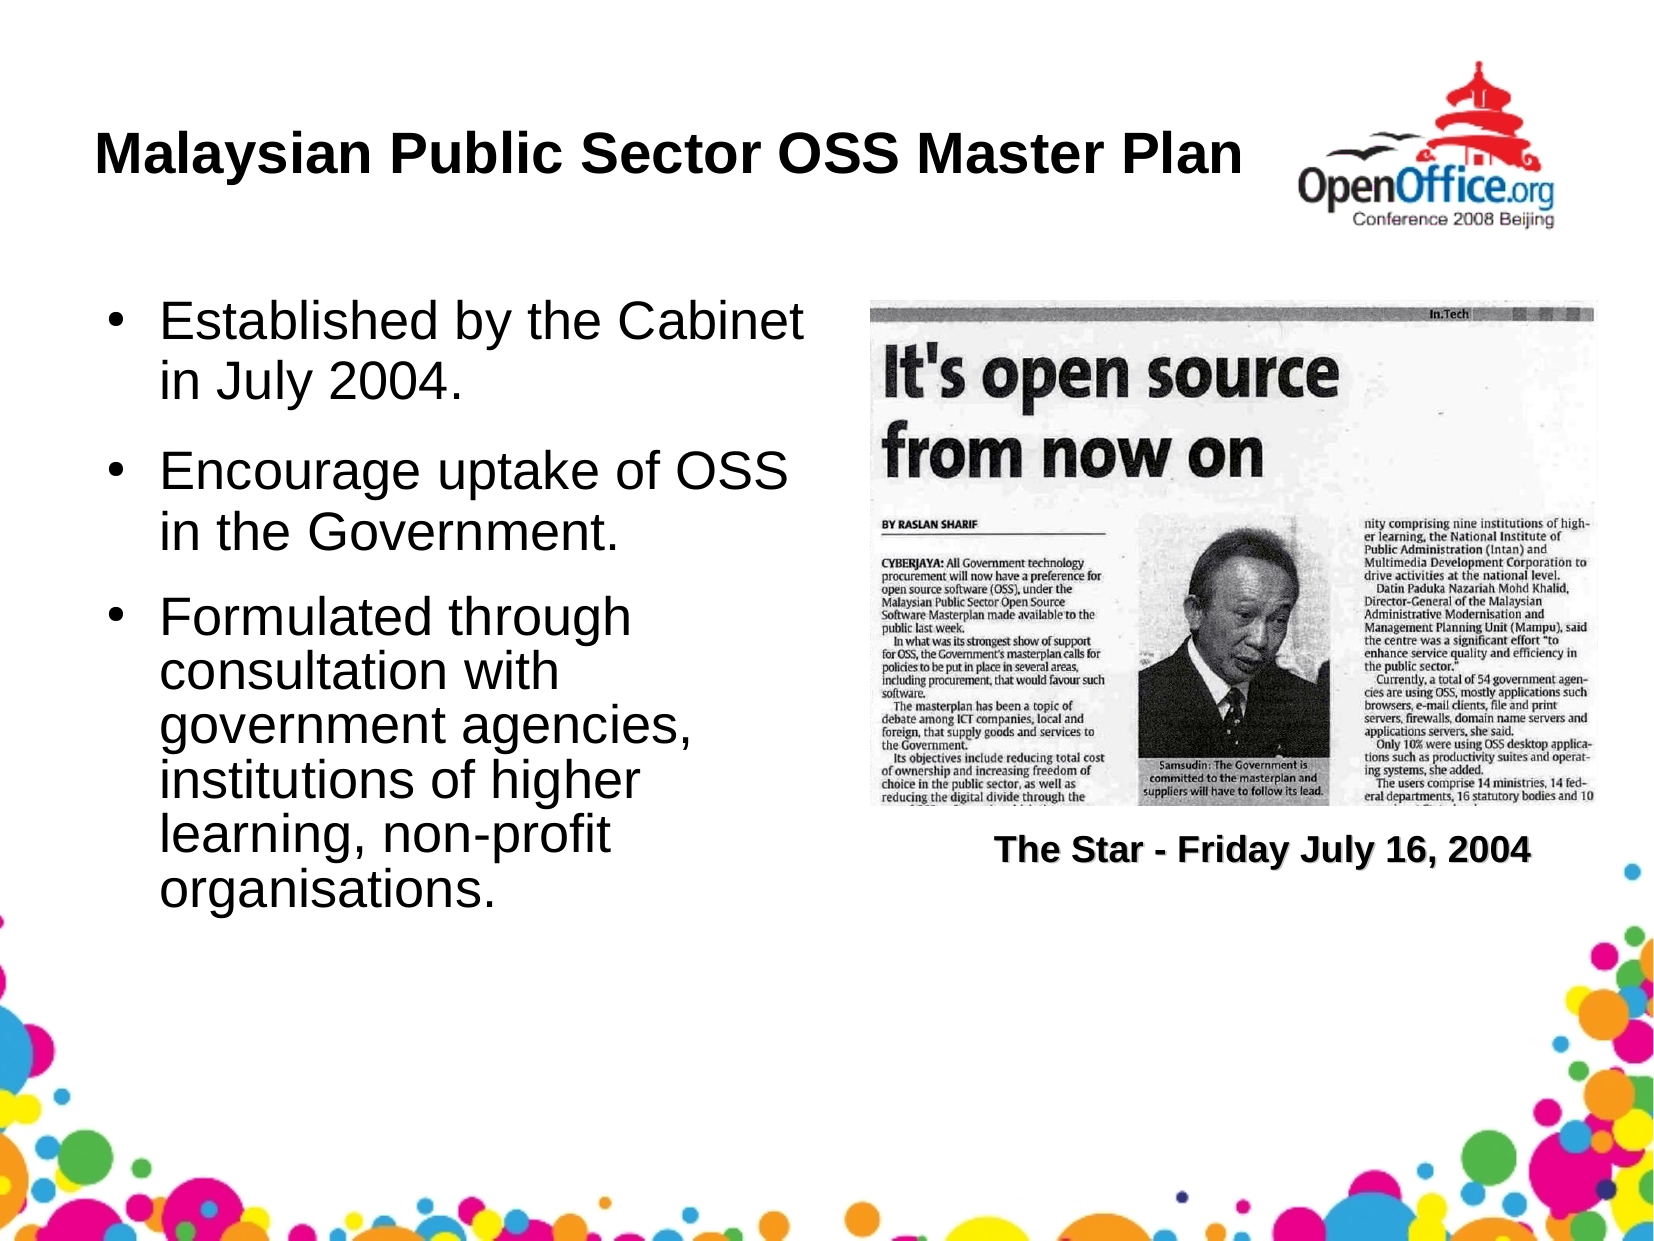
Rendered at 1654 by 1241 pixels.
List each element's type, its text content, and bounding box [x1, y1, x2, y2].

title Malaysian Public Sector OSS Master Plan [82, 49, 1258, 257]
picture [1285, 51, 1569, 250]
text_box The Star - Friday July 16, 2004 [979, 820, 1575, 878]
picture [870, 300, 1598, 806]
list Established by the Cabinet in July 2004. Encourage uptake of OSS in the Government. Formulated through consultation with government agencies, institutions of higher learning, non-profit organisations. [88, 290, 815, 1109]
picture [0, 810, 1654, 1241]
